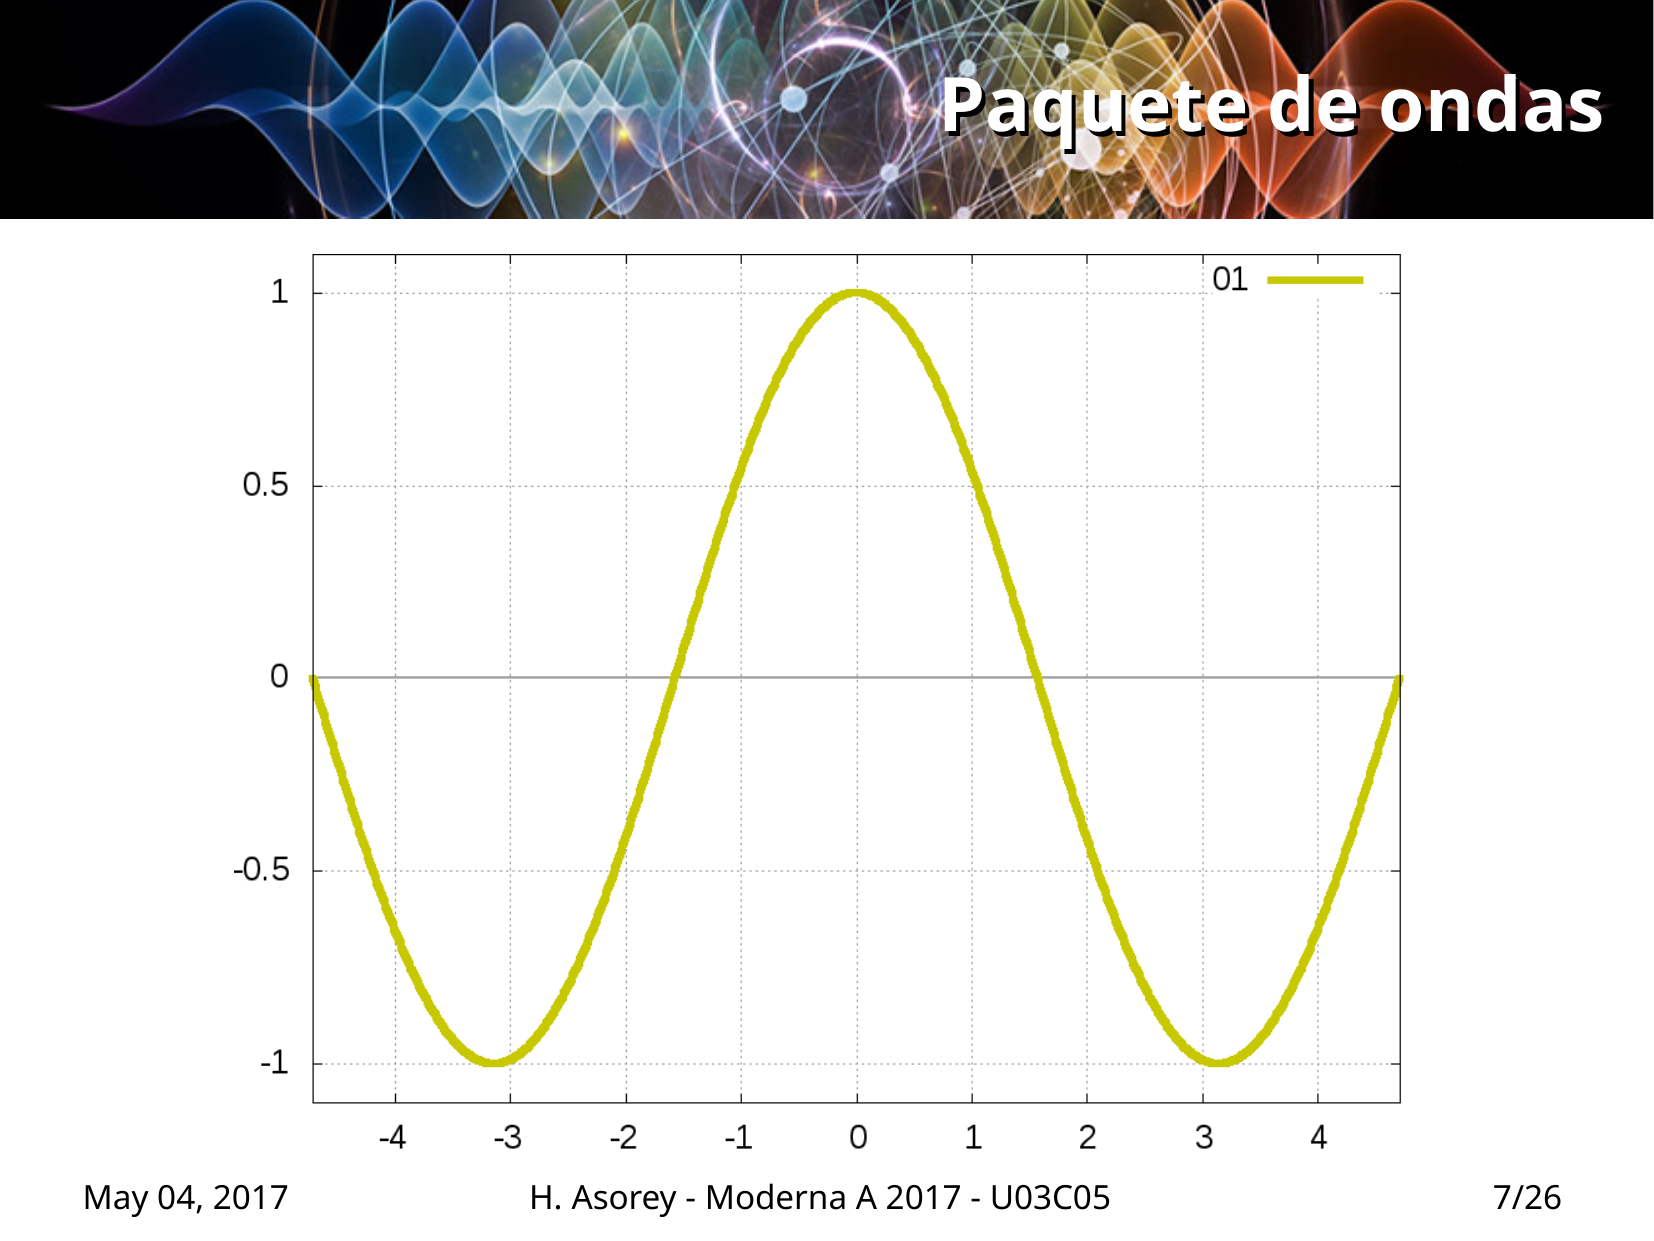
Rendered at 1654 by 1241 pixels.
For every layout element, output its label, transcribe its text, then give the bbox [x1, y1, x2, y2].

title Paquete de ondas [45, 15, 1606, 191]
picture [234, 254, 1416, 1156]
picture [0, 0, 1654, 219]
